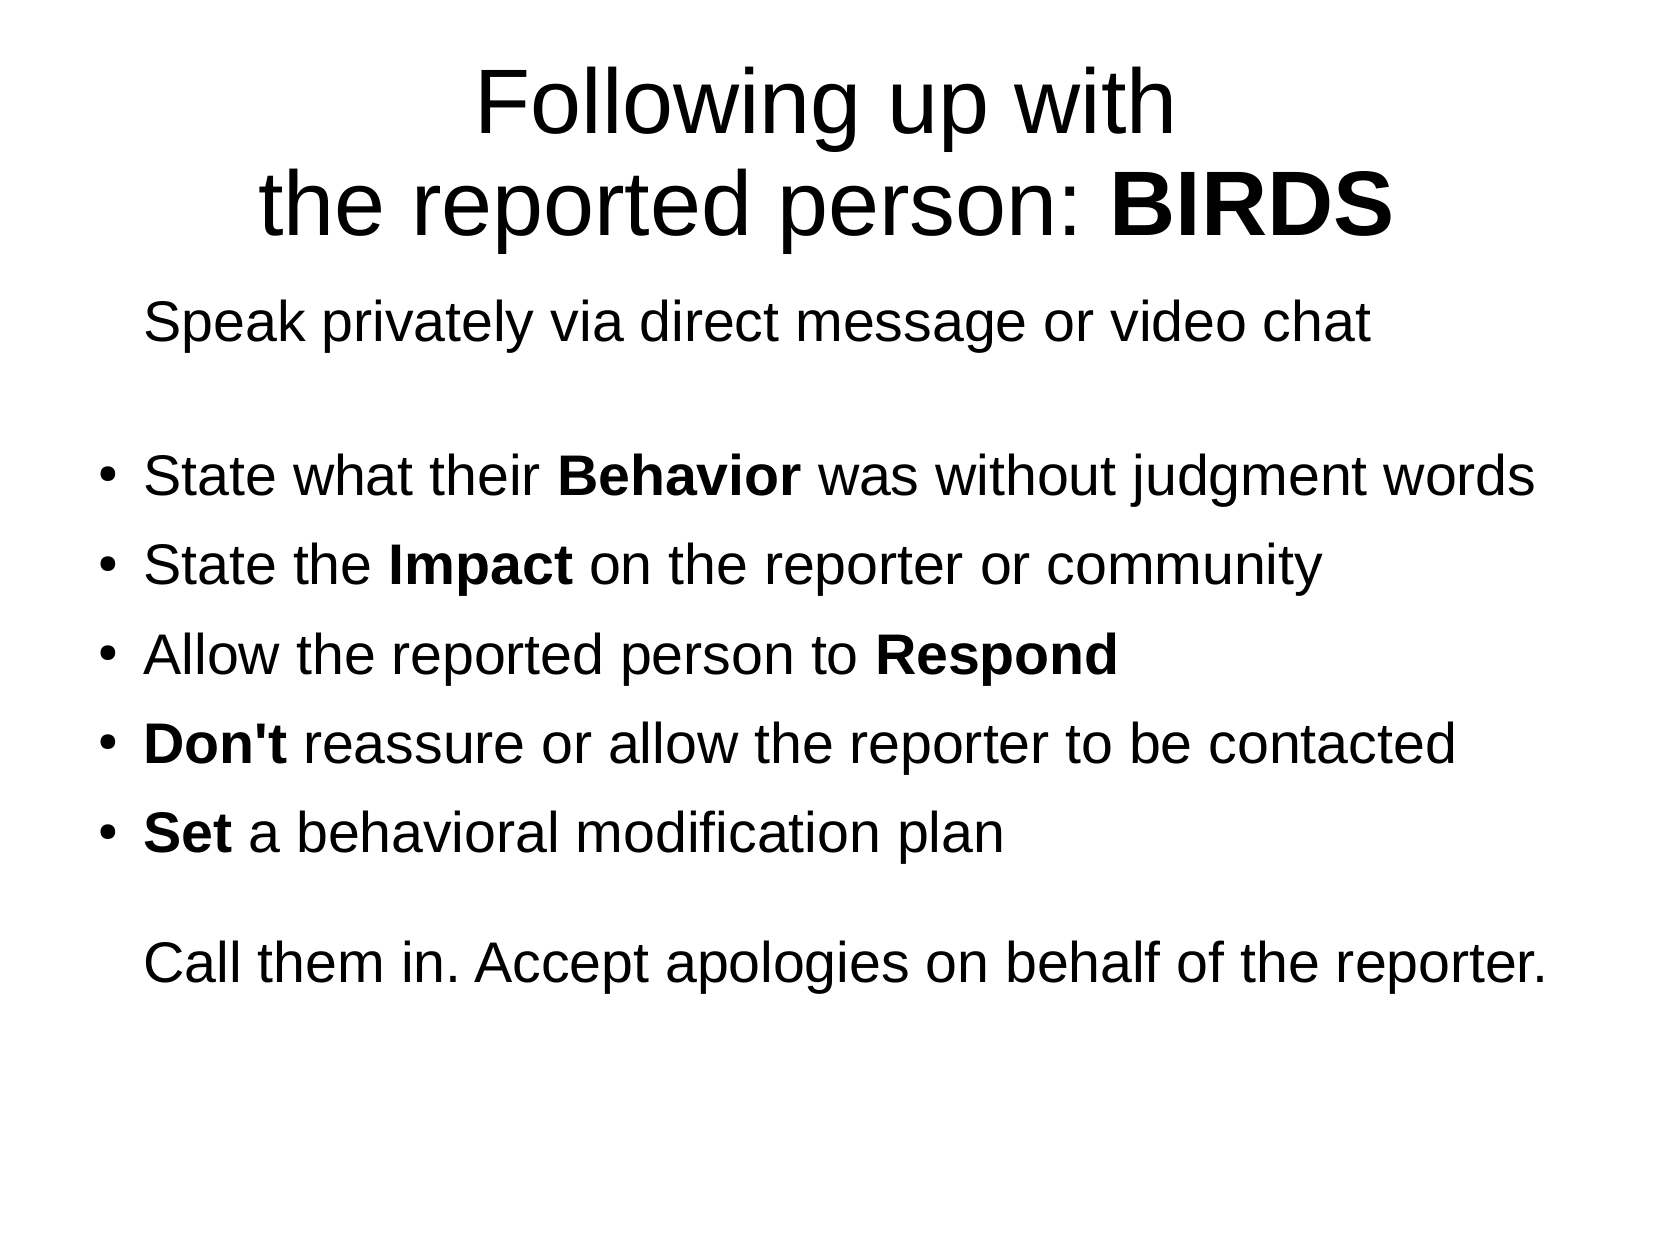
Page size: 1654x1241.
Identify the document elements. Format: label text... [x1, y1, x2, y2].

list Speak privately via direct message or video chat State what their Behavior was without judgment words State the Impact on the reporter or community Allow the reported person to Respond Don't reassure or allow the reporter to be contacted Set a behavioral modification plan Call them in. Accept apologies on behalf of the reporter. [82, 290, 1571, 1010]
title Following up with the reported person: BIRDS [82, 49, 1571, 257]
